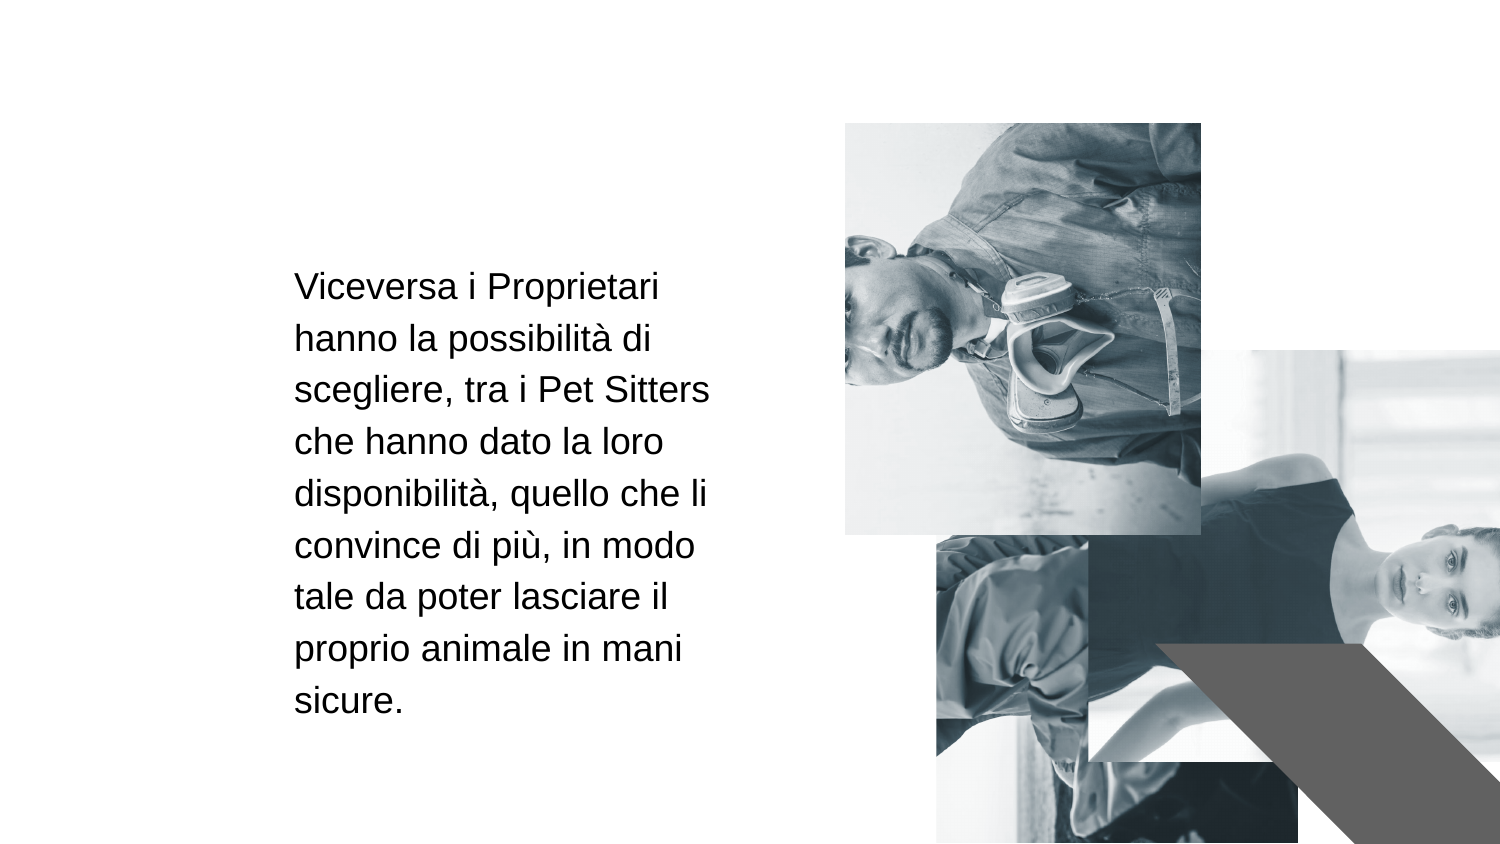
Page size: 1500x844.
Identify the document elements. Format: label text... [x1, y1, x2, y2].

text_box [1154, 643, 1500, 844]
list Viceversa i Proprietari hanno la possibilità di scegliere, tra i Pet Sitters che hanno dato la loro disponibilità, quello che li convince di più, in modo tale da poter lasciare il proprio animale in mani sicure. [279, 240, 740, 762]
picture [845, 123, 1500, 843]
